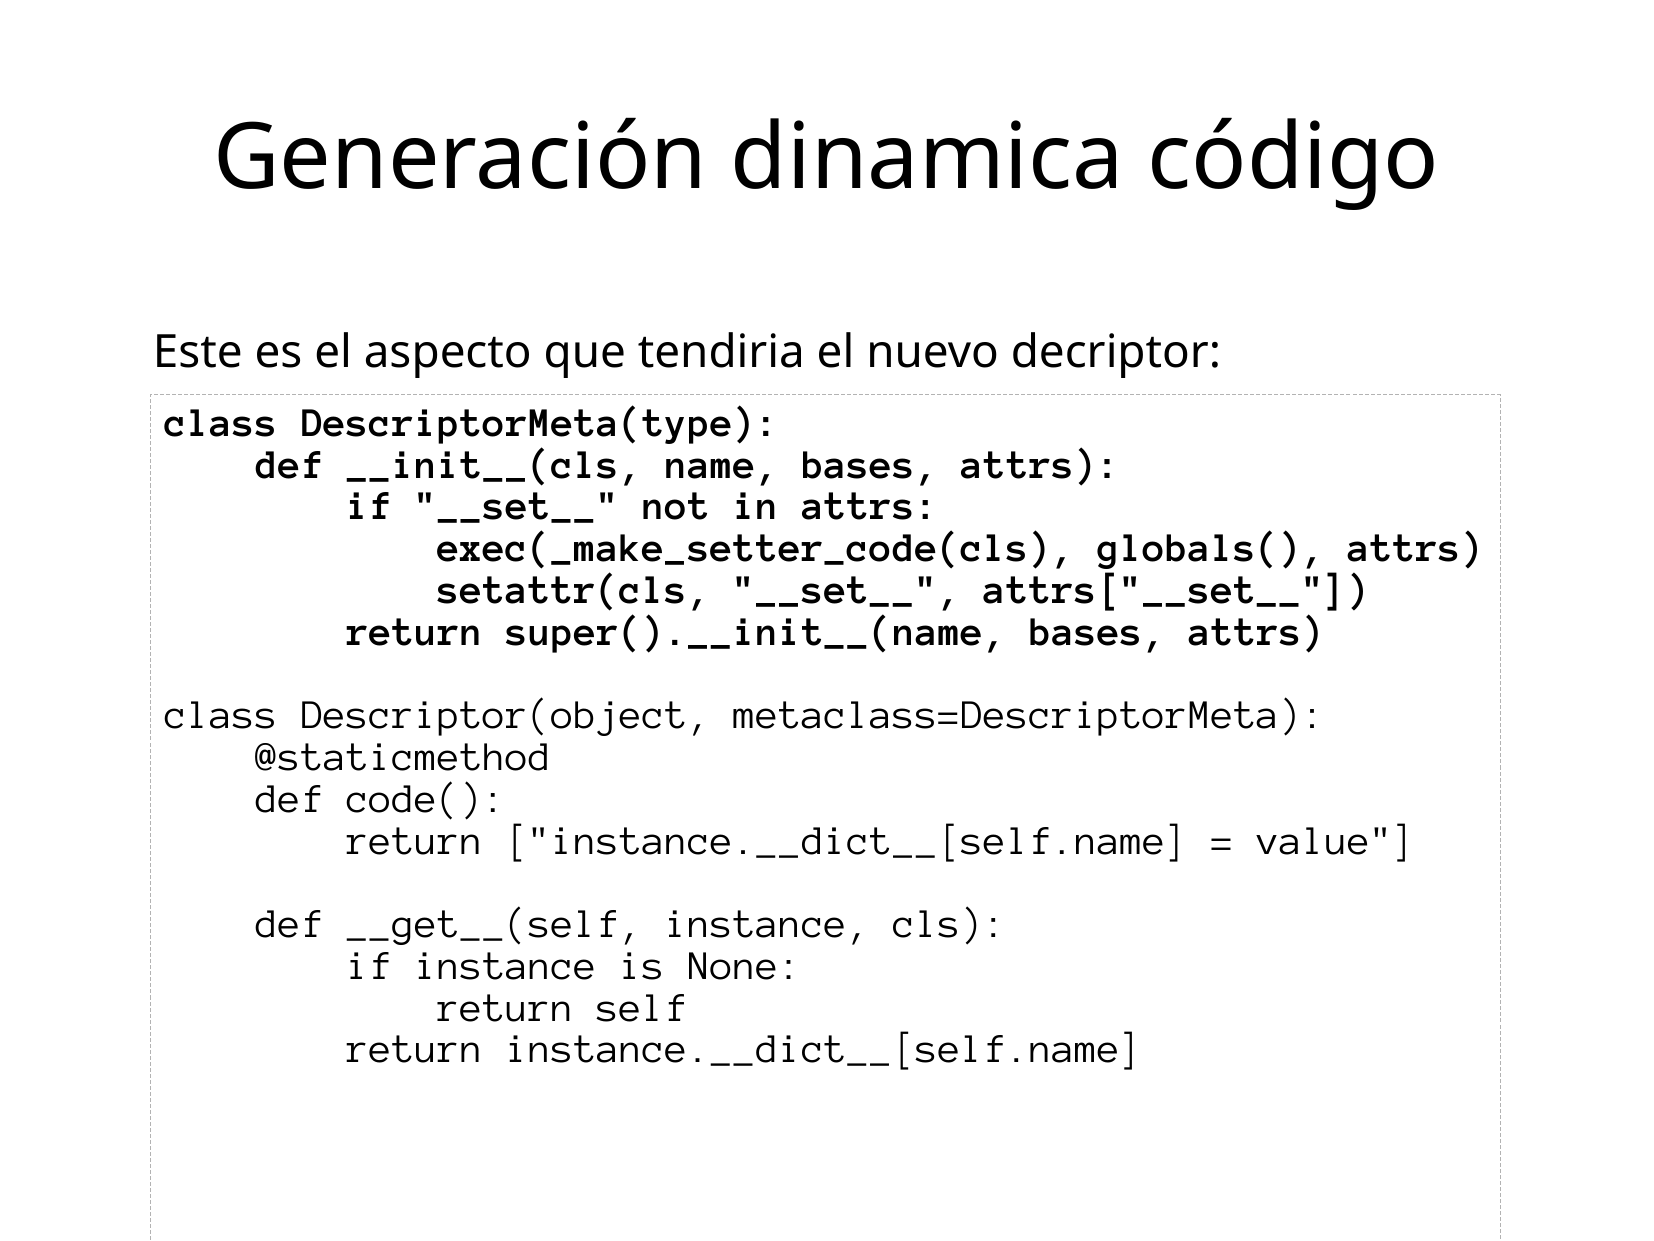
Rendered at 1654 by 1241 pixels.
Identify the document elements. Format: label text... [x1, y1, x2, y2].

text_box class DescriptorMeta(type): def __init__(cls, name, bases, attrs): if "__set__" not in attrs: exec(_make_setter_code(cls), globals(), attrs) setattr(cls, "__set__", attrs["__set__"]) return super().__init__(name, bases, attrs) class Descriptor(object, metaclass=DescriptorMeta): @staticmethod def code(): return ["instance.__dict__[self.name] = value"] def __get__(self, instance, cls): if instance is None: return self return instance.__dict__[self.name] [150, 394, 1501, 1078]
text_box Este es el aspecto que tendiria el nuevo decriptor: [138, 311, 1489, 387]
title Generación dinamica código [82, 49, 1571, 257]
